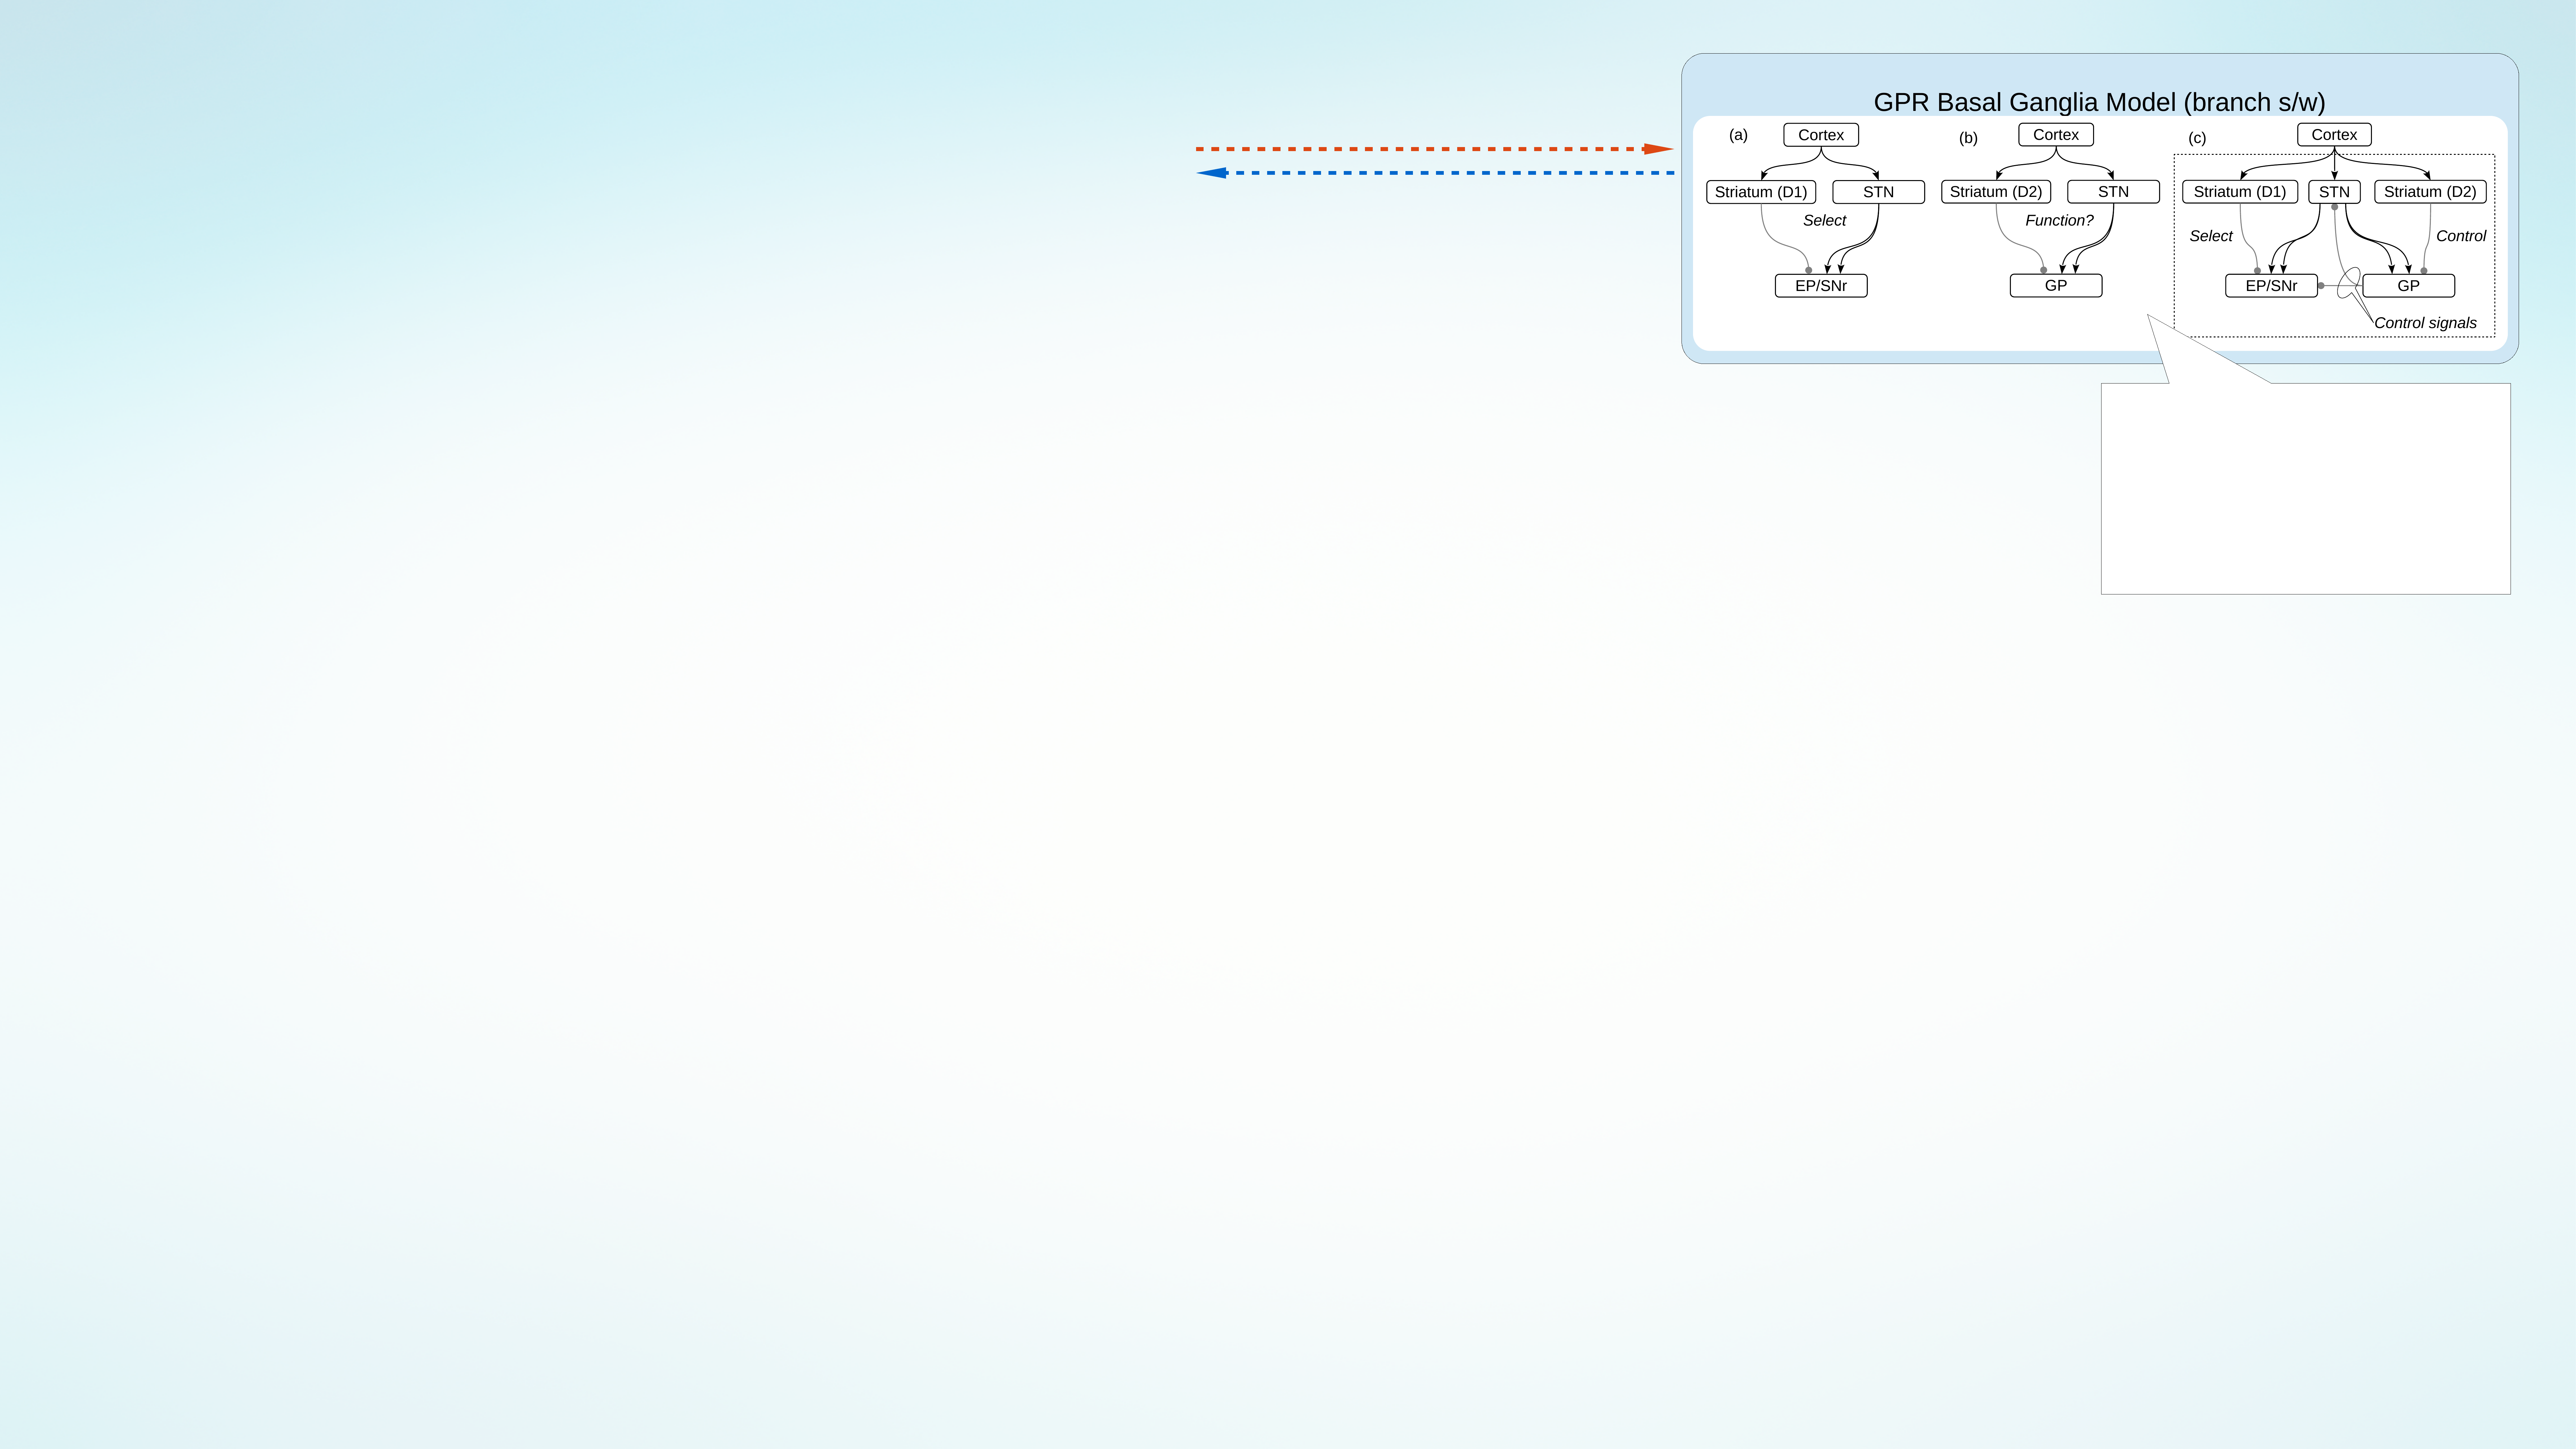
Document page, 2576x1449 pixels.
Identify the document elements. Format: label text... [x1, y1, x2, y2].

text_box Select [2177, 225, 2246, 248]
text_box Striatum (D2) [2375, 180, 2487, 203]
text_box GPR Basal Ganglia Model (branch s/w) [1682, 53, 2519, 364]
text_box [1693, 116, 2511, 594]
text_box EP/SNr [1775, 274, 1868, 297]
text_box STN [2068, 180, 2160, 203]
text_box EP/SNr [2225, 274, 2318, 297]
text_box Function? [2014, 208, 2106, 232]
text_box (c) [2151, 126, 2244, 150]
text_box Control [2427, 224, 2496, 247]
text_box Striatum (D1) [1707, 180, 1816, 204]
text_box Cortex [1784, 123, 1859, 146]
text_box Select [1779, 209, 1871, 232]
text_box Striatum (D2) [1942, 180, 2051, 203]
text_box (b) [1923, 126, 2015, 150]
text_box GP [2363, 274, 2455, 297]
text_box (a) [1693, 123, 1785, 146]
text_box GPR Basal Ganglia Model (branch s/w) [2062, 99, 2068, 109]
text_box STN [1833, 180, 1925, 204]
text_box GP [2010, 274, 2102, 297]
text_box Cortex [2298, 123, 2372, 146]
text_box Control signals [2380, 311, 2472, 334]
text_box Cortex [2019, 123, 2094, 146]
text_box Striatum (D1) [2182, 180, 2298, 203]
text_box STN [2309, 180, 2360, 203]
picture [0, 0, 2576, 1449]
